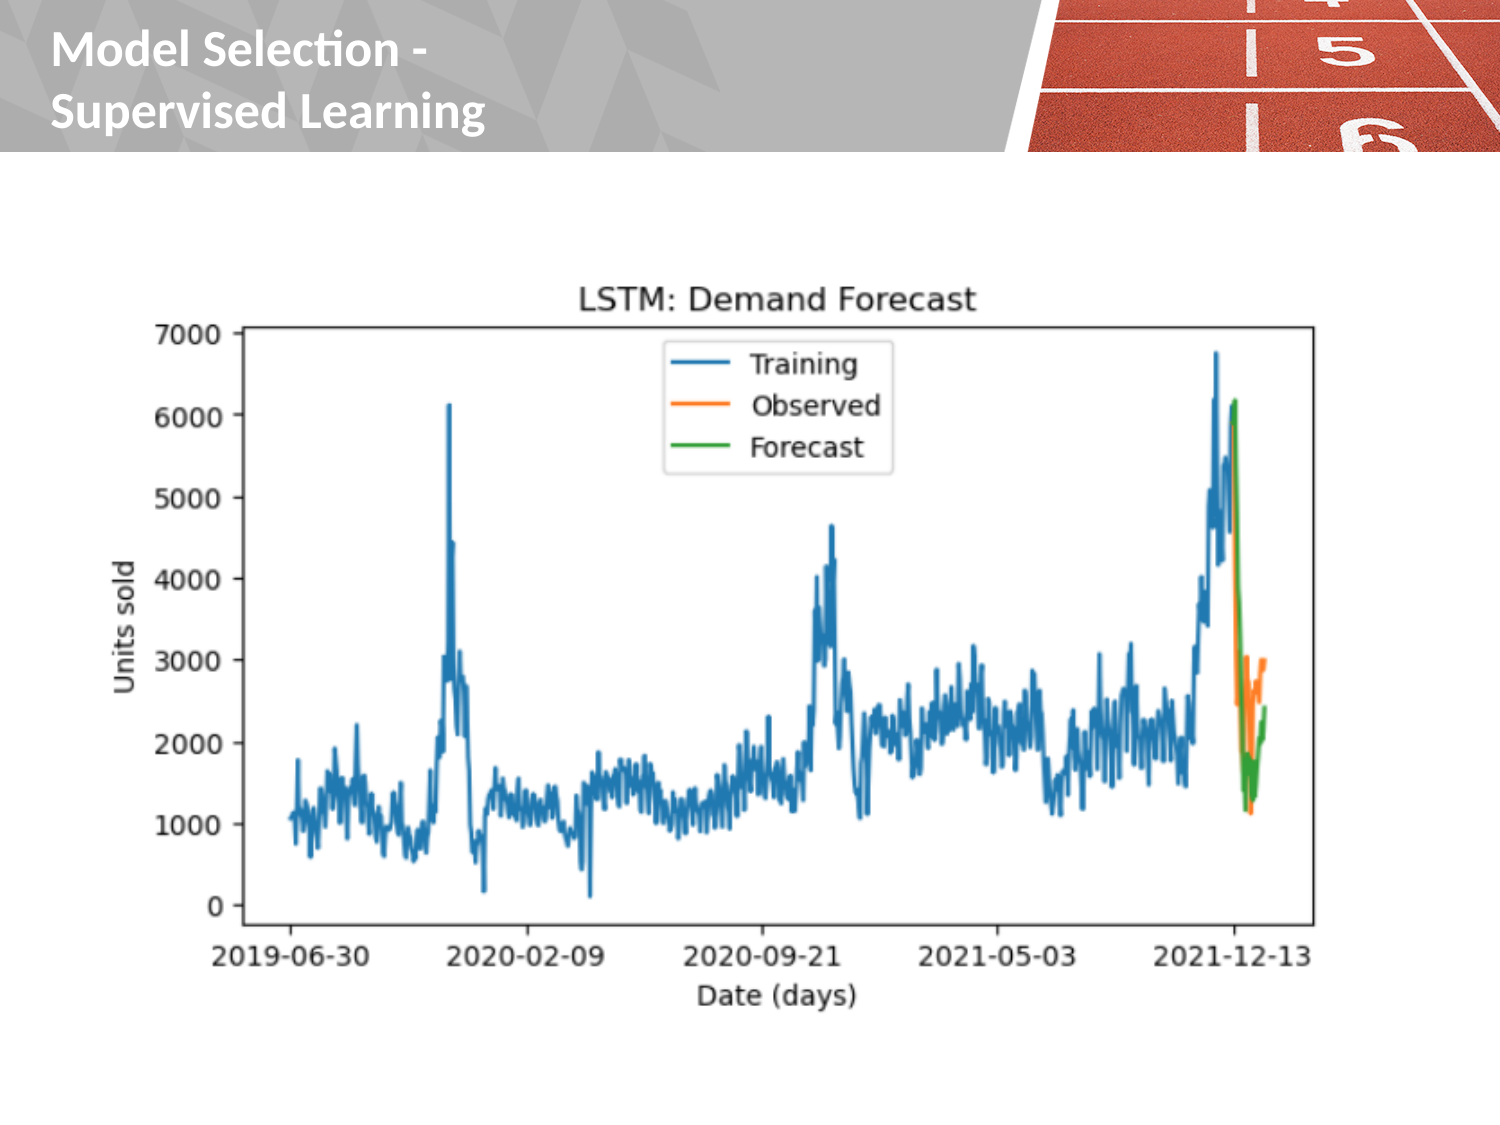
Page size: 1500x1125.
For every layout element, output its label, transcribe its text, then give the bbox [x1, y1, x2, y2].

picture [0, 0, 1500, 1125]
title Model Selection - Supervised Learning [35, 11, 1293, 142]
